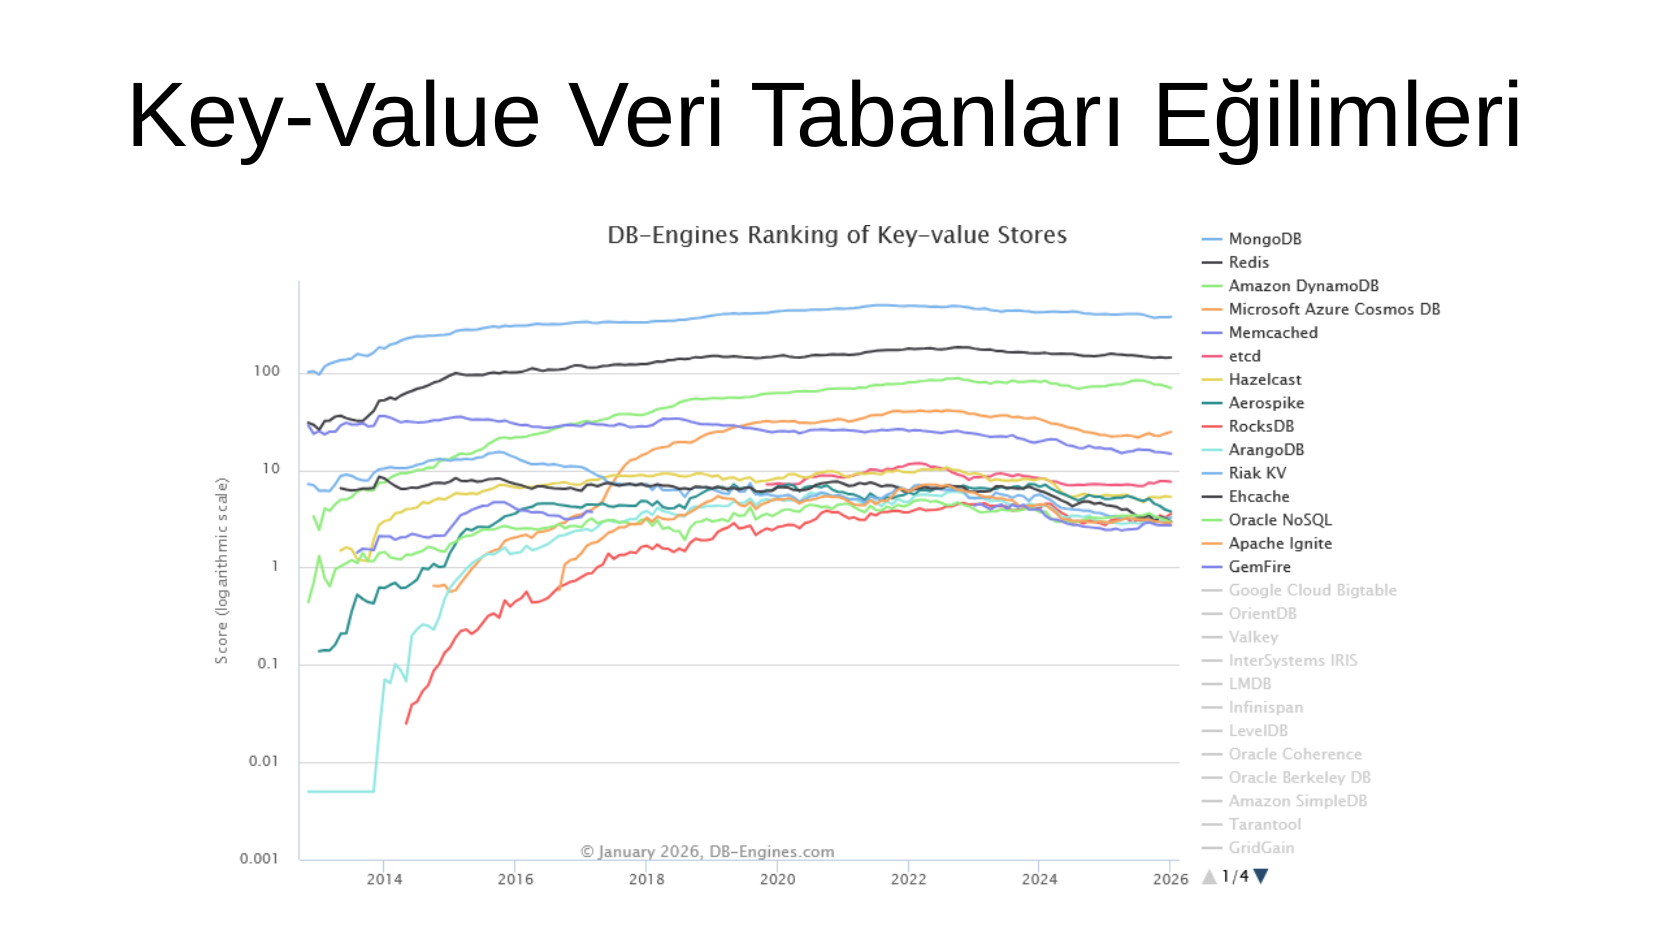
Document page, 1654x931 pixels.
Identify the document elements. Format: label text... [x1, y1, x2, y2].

title Key-Value Veri Tabanları Eğilimleri [82, 37, 1571, 193]
picture [188, 225, 1454, 904]
